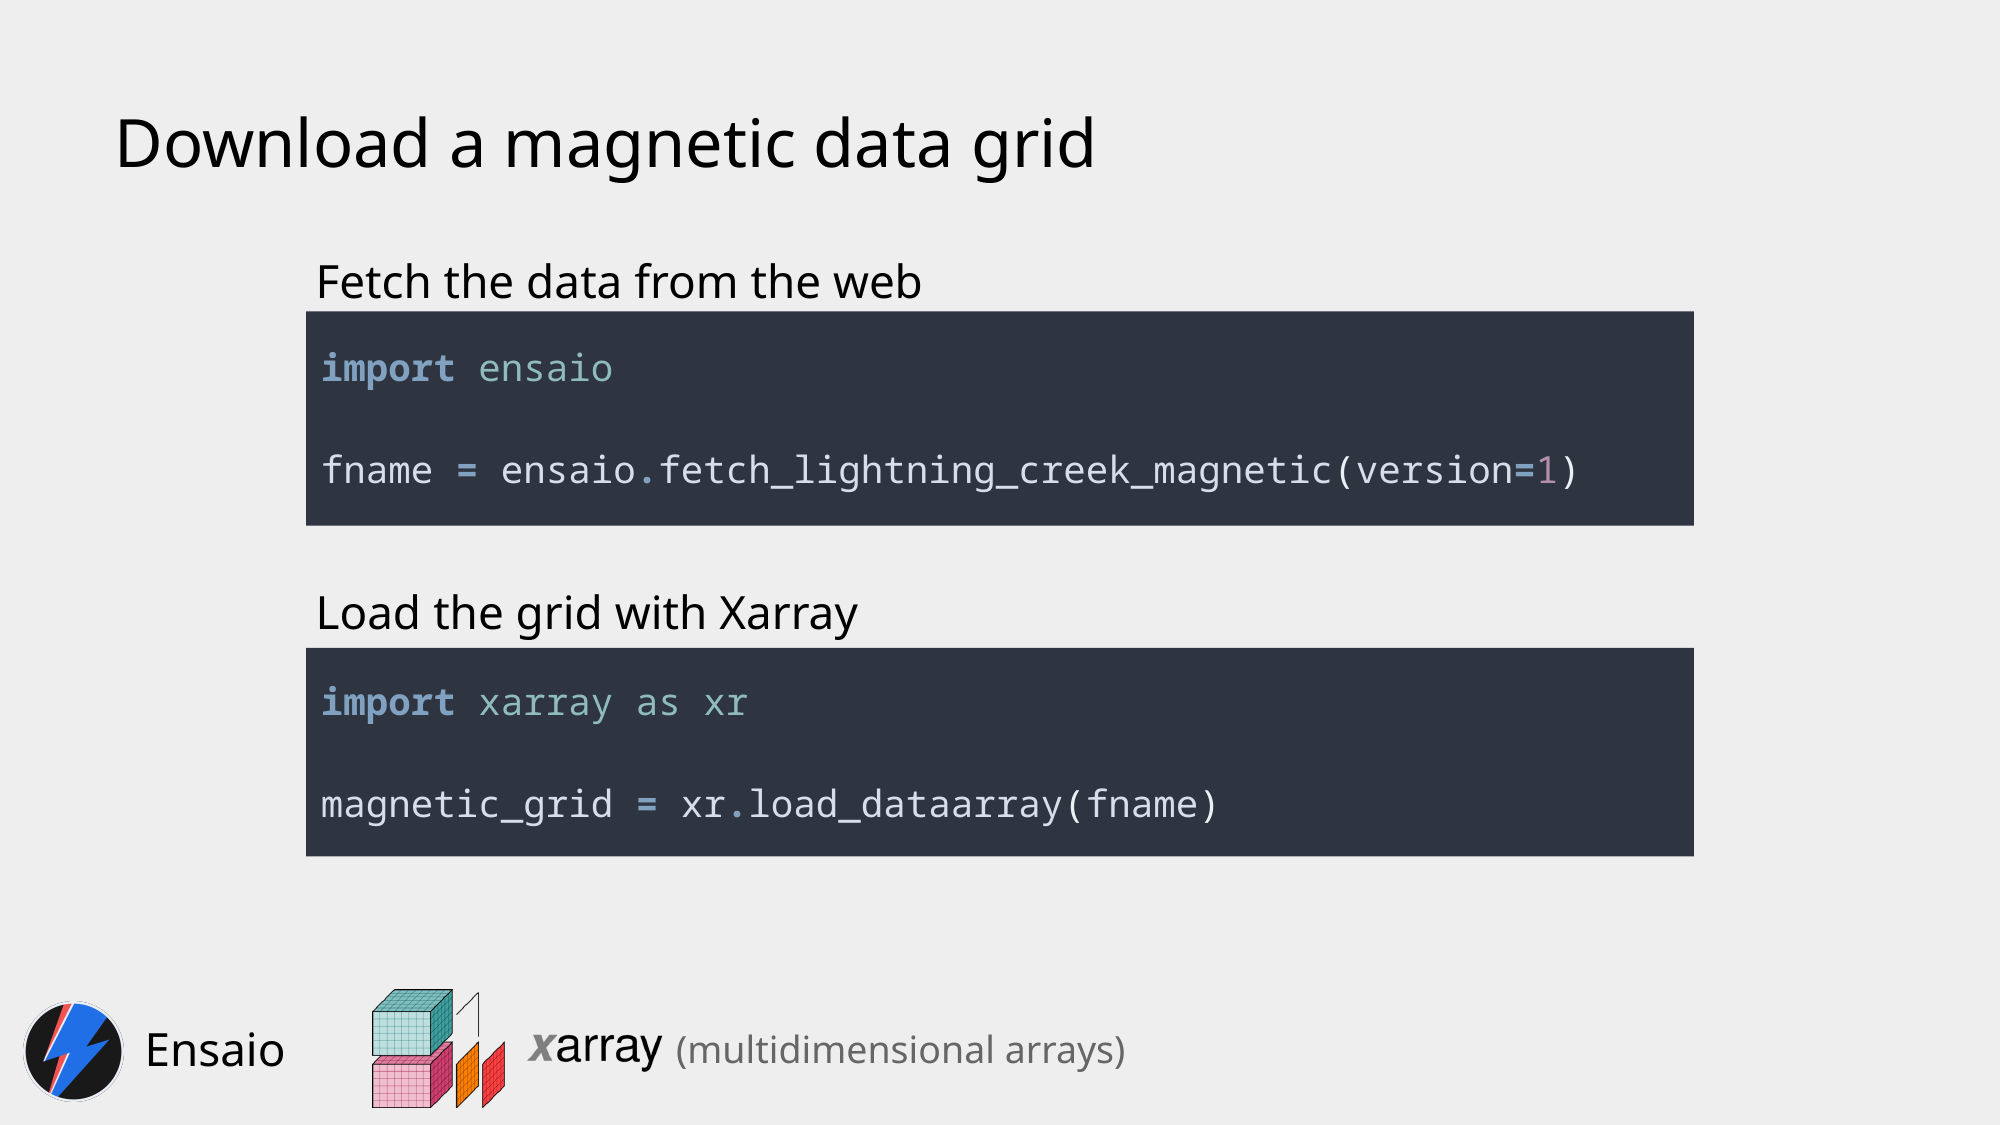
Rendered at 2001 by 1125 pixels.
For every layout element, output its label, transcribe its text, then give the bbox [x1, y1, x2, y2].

text_box import xarray as xr magnetic_grid = xr.load_dataarray(fname) [306, 647, 1694, 857]
text_box Ensaio [129, 1009, 355, 1081]
picture [23, 1001, 124, 1102]
text_box (multidimensional arrays) [687, 1016, 1182, 1099]
text_box Download a magnetic data grid [99, 88, 1872, 185]
picture [372, 989, 687, 1108]
text_box import ensaio fname = ensaio.fetch_lightning_creek_magnetic(version=1) [306, 311, 1694, 526]
text_box Load the grid with Xarray [300, 572, 1323, 656]
text_box Fetch the data from the web [300, 242, 1323, 325]
